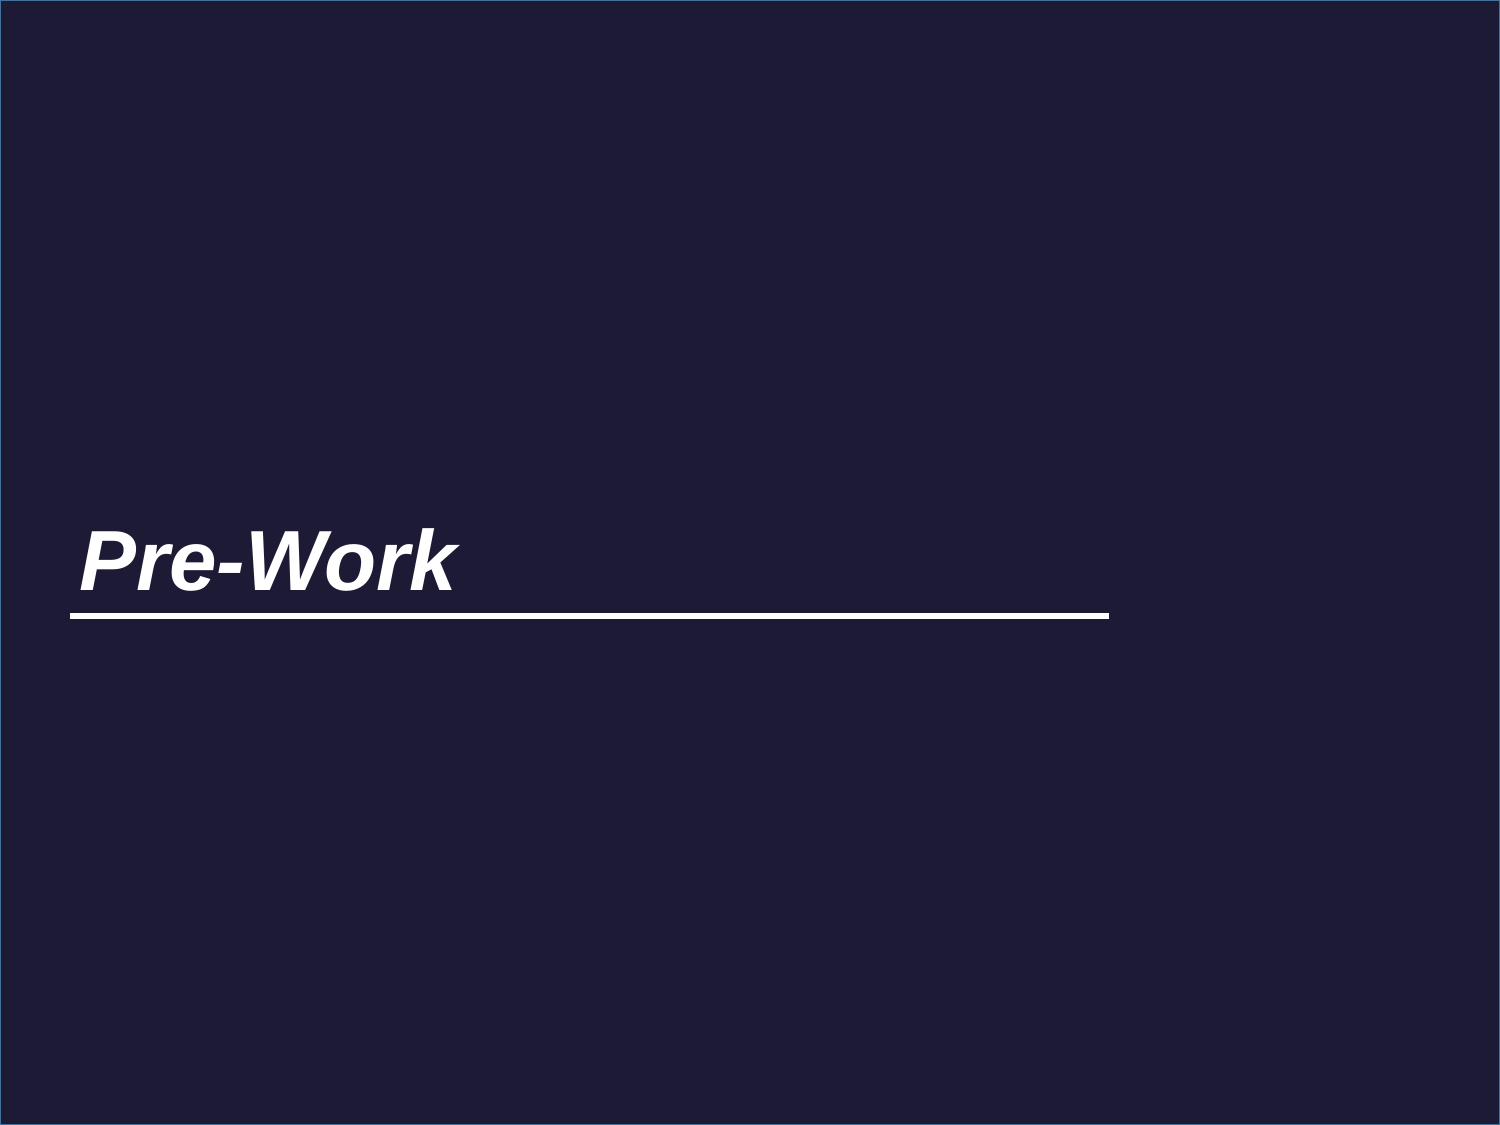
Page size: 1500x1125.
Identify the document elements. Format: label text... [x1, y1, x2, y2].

title Pre-Work [64, 484, 1415, 628]
